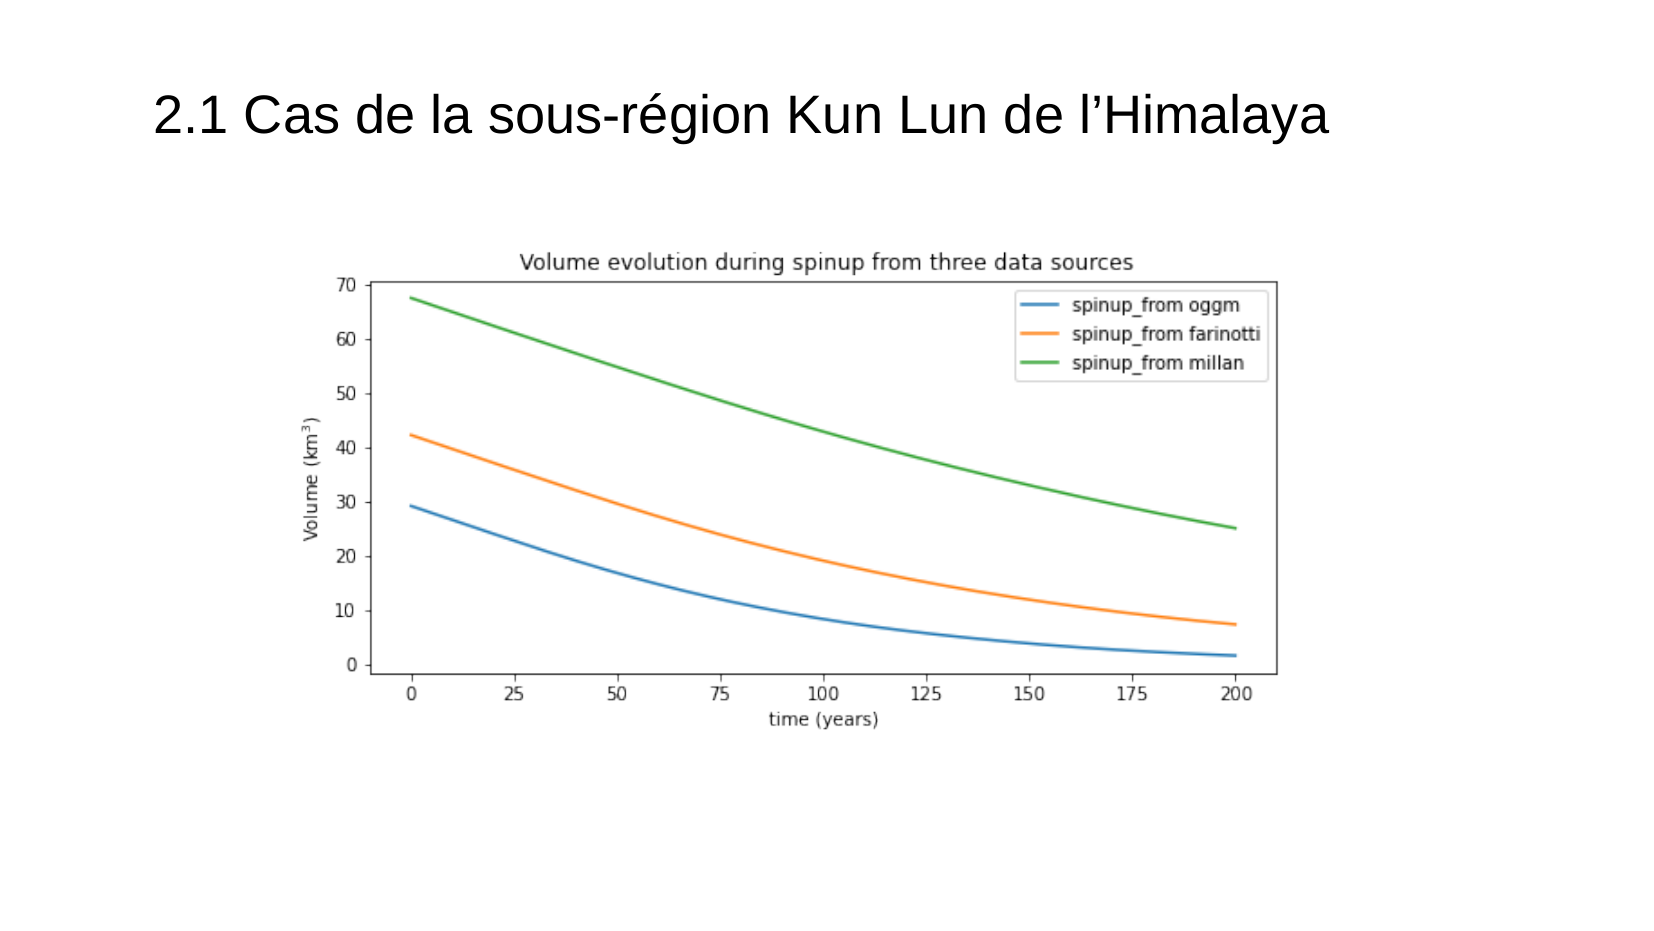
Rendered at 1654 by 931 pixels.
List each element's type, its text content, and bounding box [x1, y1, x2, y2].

picture [224, 218, 1394, 739]
title 2.1 Cas de la sous-région Kun Lun de l’Himalaya [82, 37, 1571, 193]
